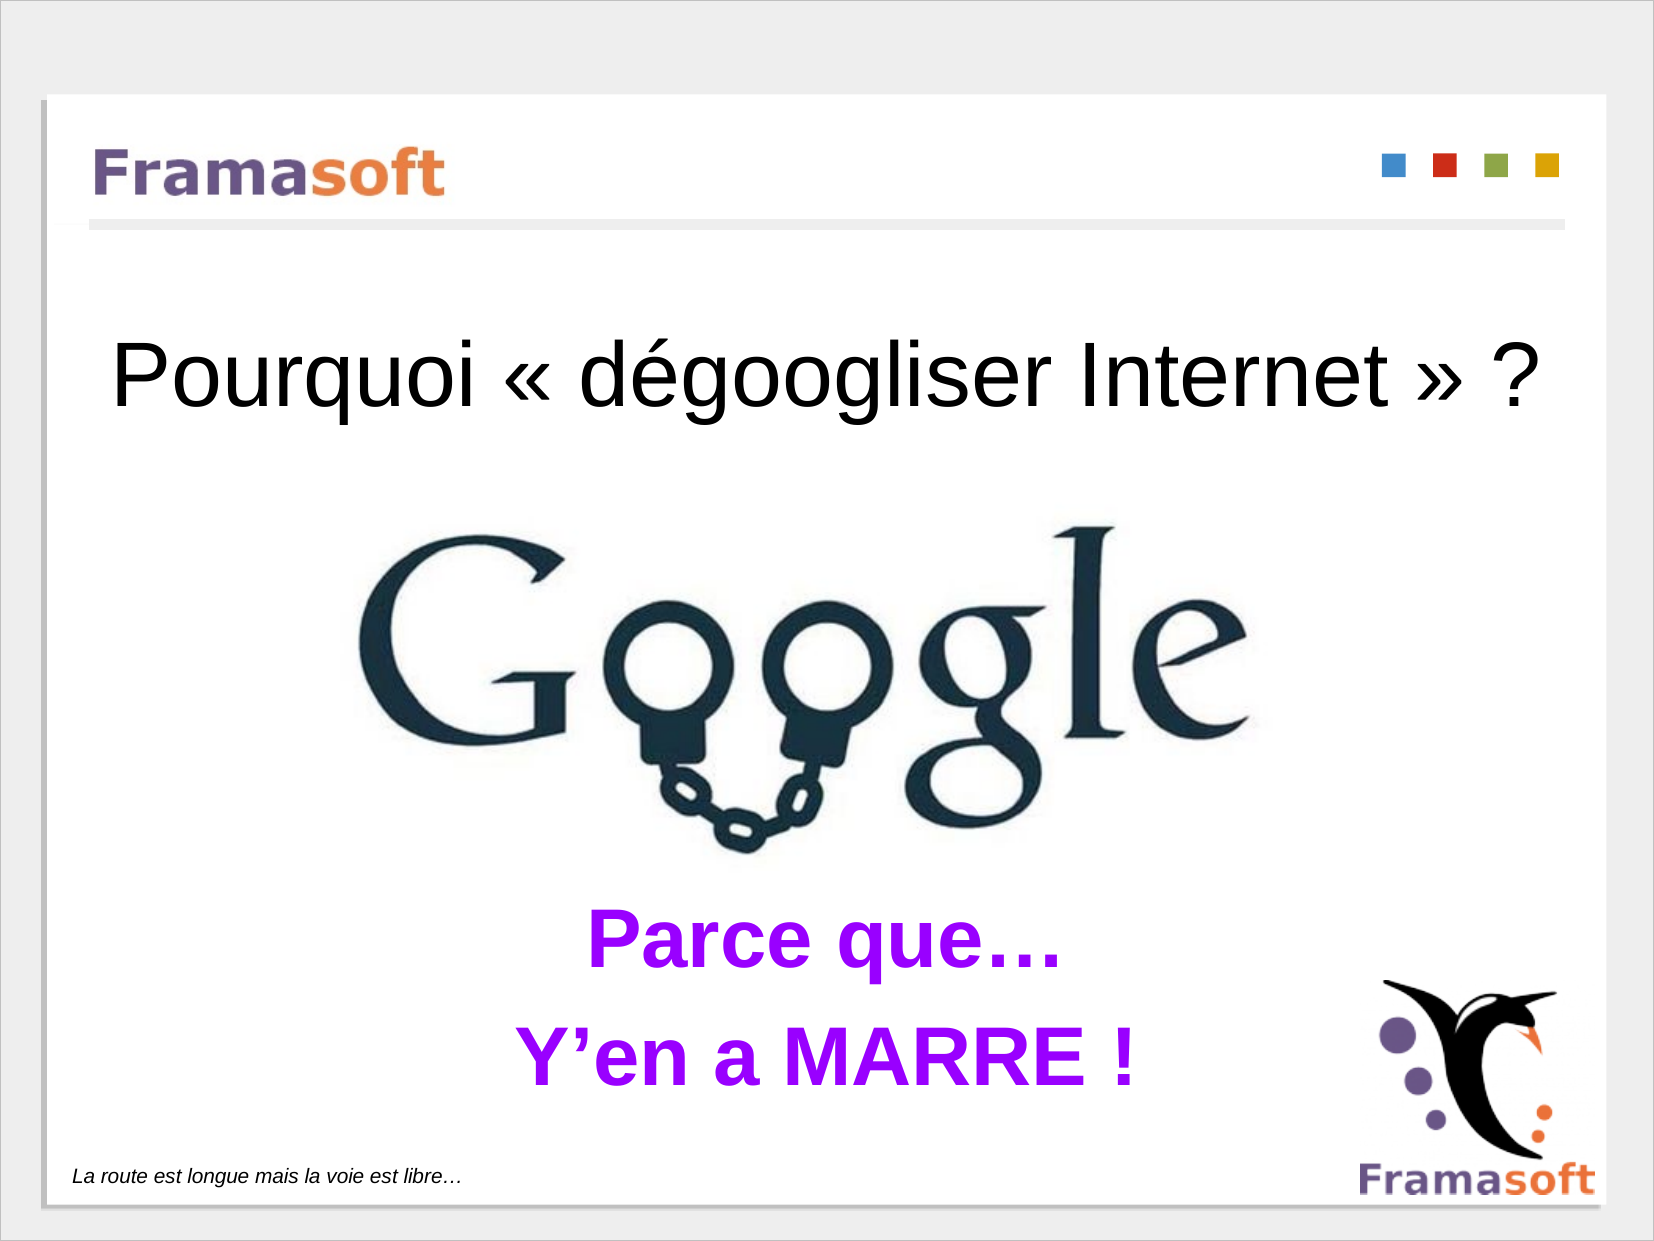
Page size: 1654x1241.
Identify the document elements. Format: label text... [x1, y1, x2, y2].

text_box [0, 0, 1654, 1241]
picture [329, 479, 1280, 974]
text_box Parce que… Y’en a MARRE ! [499, 885, 1154, 1134]
text_box La route est longue mais la voie est libre… [57, 1157, 591, 1241]
title Pourquoi « dégoogliser Internet » ? [47, 271, 1607, 479]
picture [54, 104, 508, 225]
picture [1360, 980, 1595, 1195]
